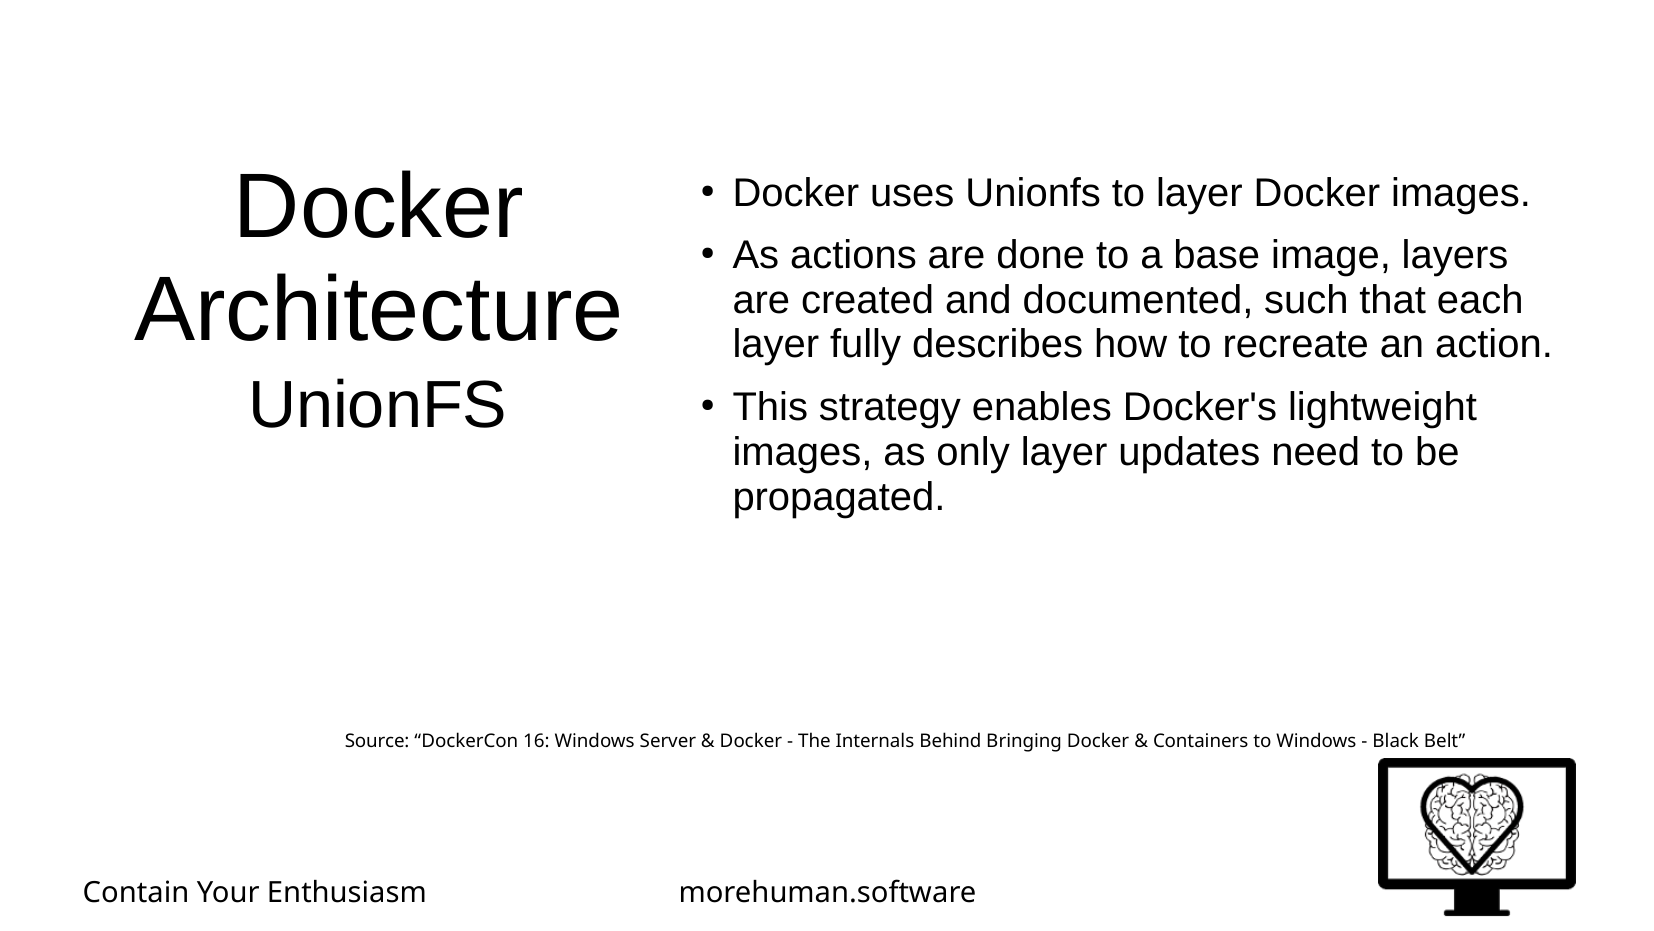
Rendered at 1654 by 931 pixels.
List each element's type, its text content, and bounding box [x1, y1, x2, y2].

text_box Source: “DockerCon 16: Windows Server & Docker - The Internals Behind Bringing Docker & Containers to Windows - Black Belt” [330, 720, 1569, 757]
text_box UnionFS [81, 367, 674, 673]
list Docker uses Unionfs to layer Docker images. As actions are done to a base image, layers are created and documented, such that each layer fully describes how to recreate an action. This strategy enables Docker's lightweight images, as only layer updates need to be propagated. [690, 169, 1572, 545]
title Docker Architecture [83, 154, 676, 371]
picture [1378, 758, 1576, 925]
